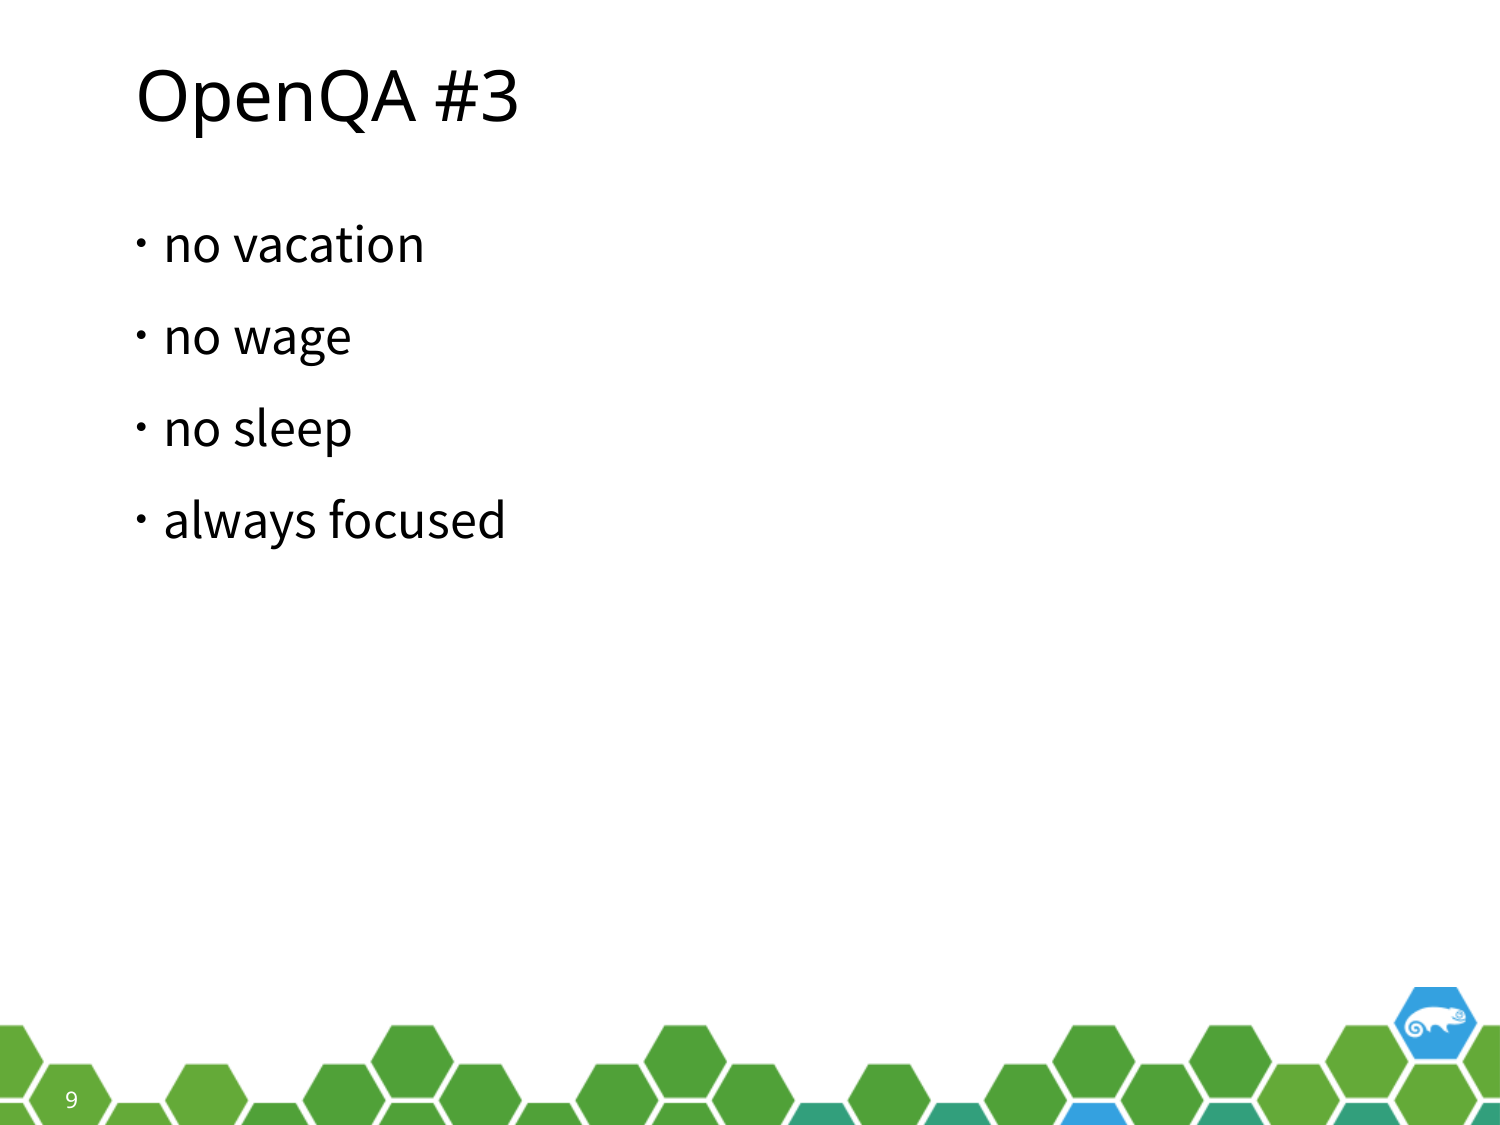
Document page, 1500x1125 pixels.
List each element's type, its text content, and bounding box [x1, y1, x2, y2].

title OpenQA #3 [135, 12, 1372, 175]
picture [0, 987, 1500, 1125]
list no vacation no wage no sleep always focused [135, 208, 1300, 862]
